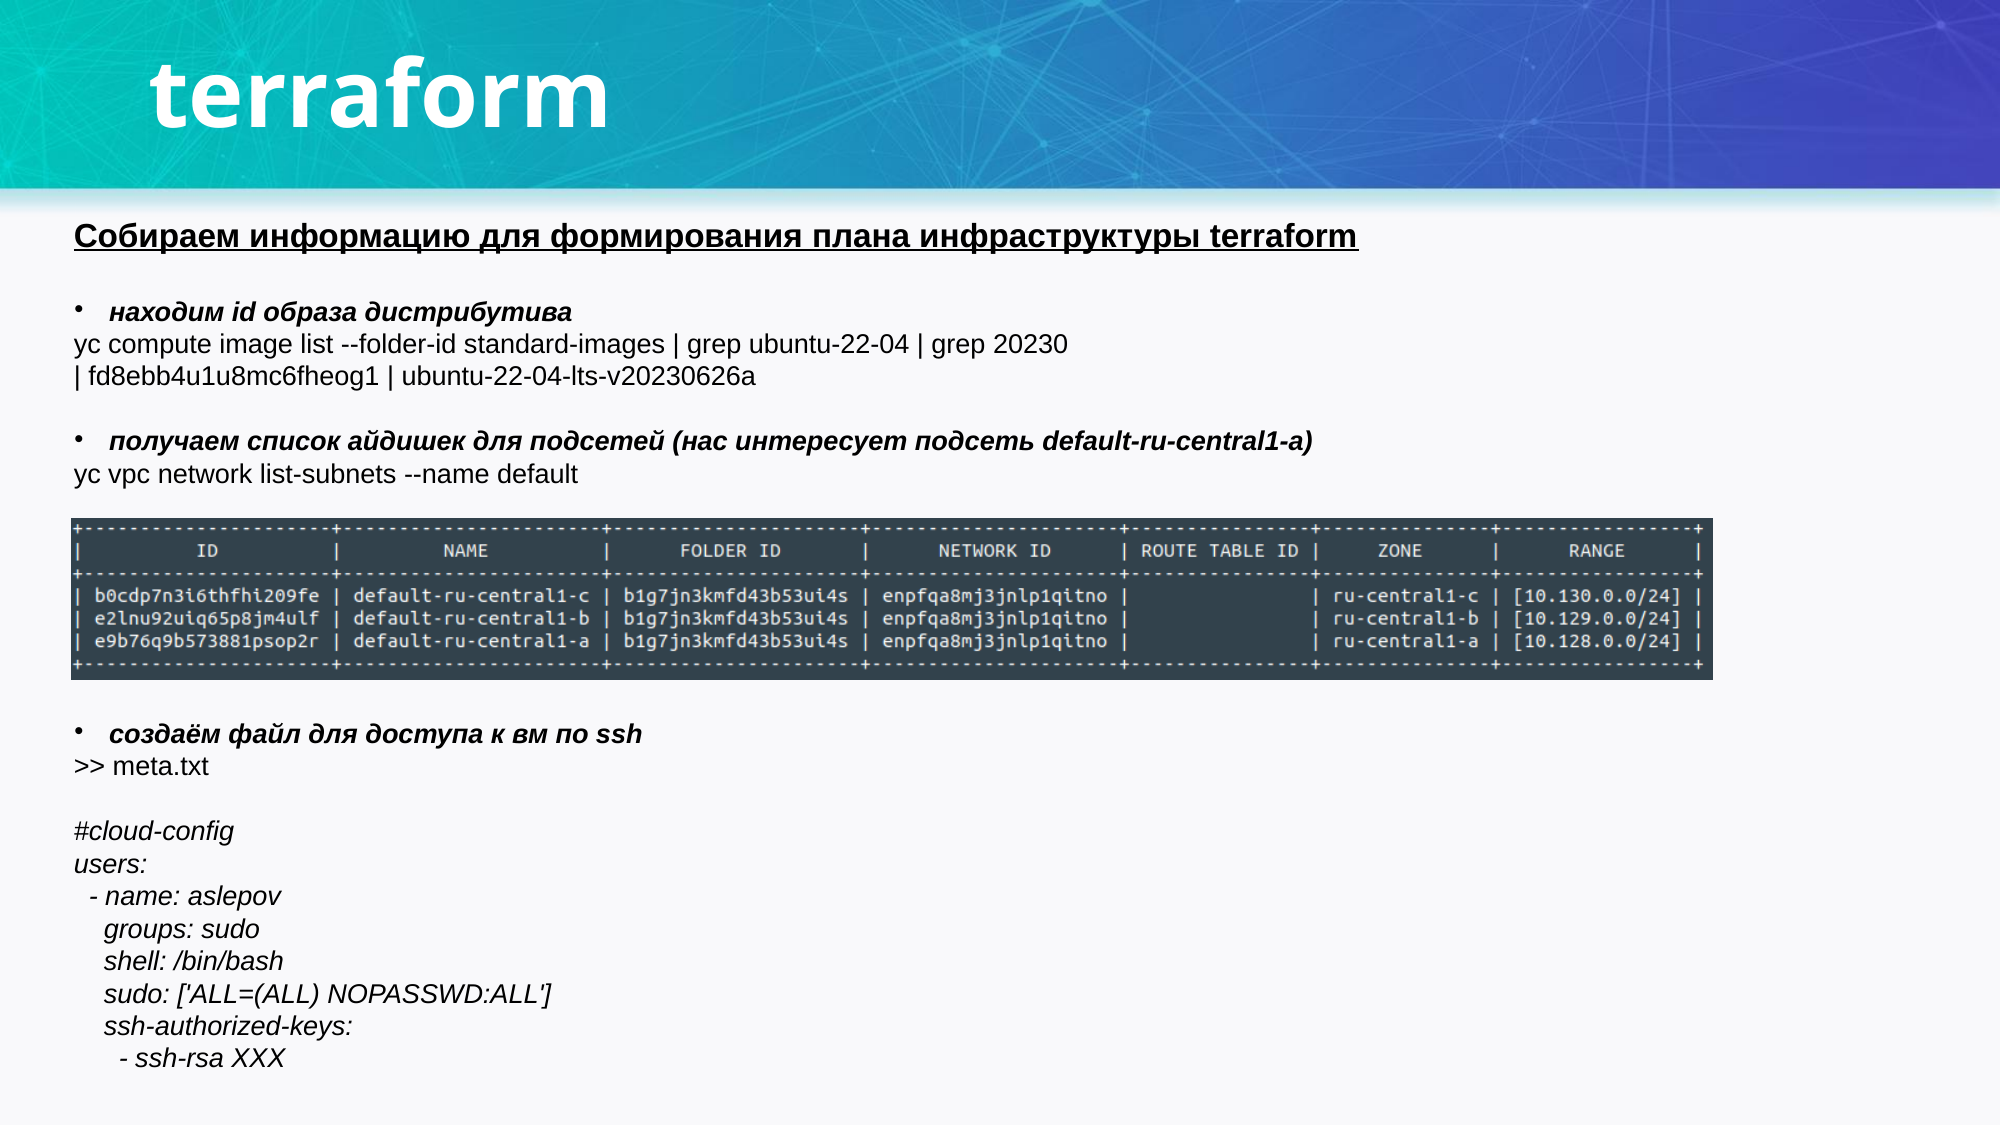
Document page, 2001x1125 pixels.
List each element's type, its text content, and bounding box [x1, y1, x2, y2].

picture [0, 0, 2000, 1125]
text_box Собираем информацию для формирования плана инфраструктуры terraform находим id образа дистрибутива yc compute image list --folder-id standard-images | grep ubuntu-22-04 | grep 20230 | fd8ebb4u1u8mc6fheog1 | ubuntu-22-04-lts-v20230626a получаем список айдишек для подсетей (нас интересует подсеть default-ru-central1-a) yc vpc network list-subnets --name default создаём файл для доступа к вм по ssh >> meta.txt #cloud-config users: - name: aslepov groups: sudo shell: /bin/bash sudo: ['ALL=(ALL) NOPASSWD:ALL'] ssh-authorized-keys: - ssh-rsa XXX [58, 206, 1949, 1092]
text_box terraform [133, 31, 1779, 163]
